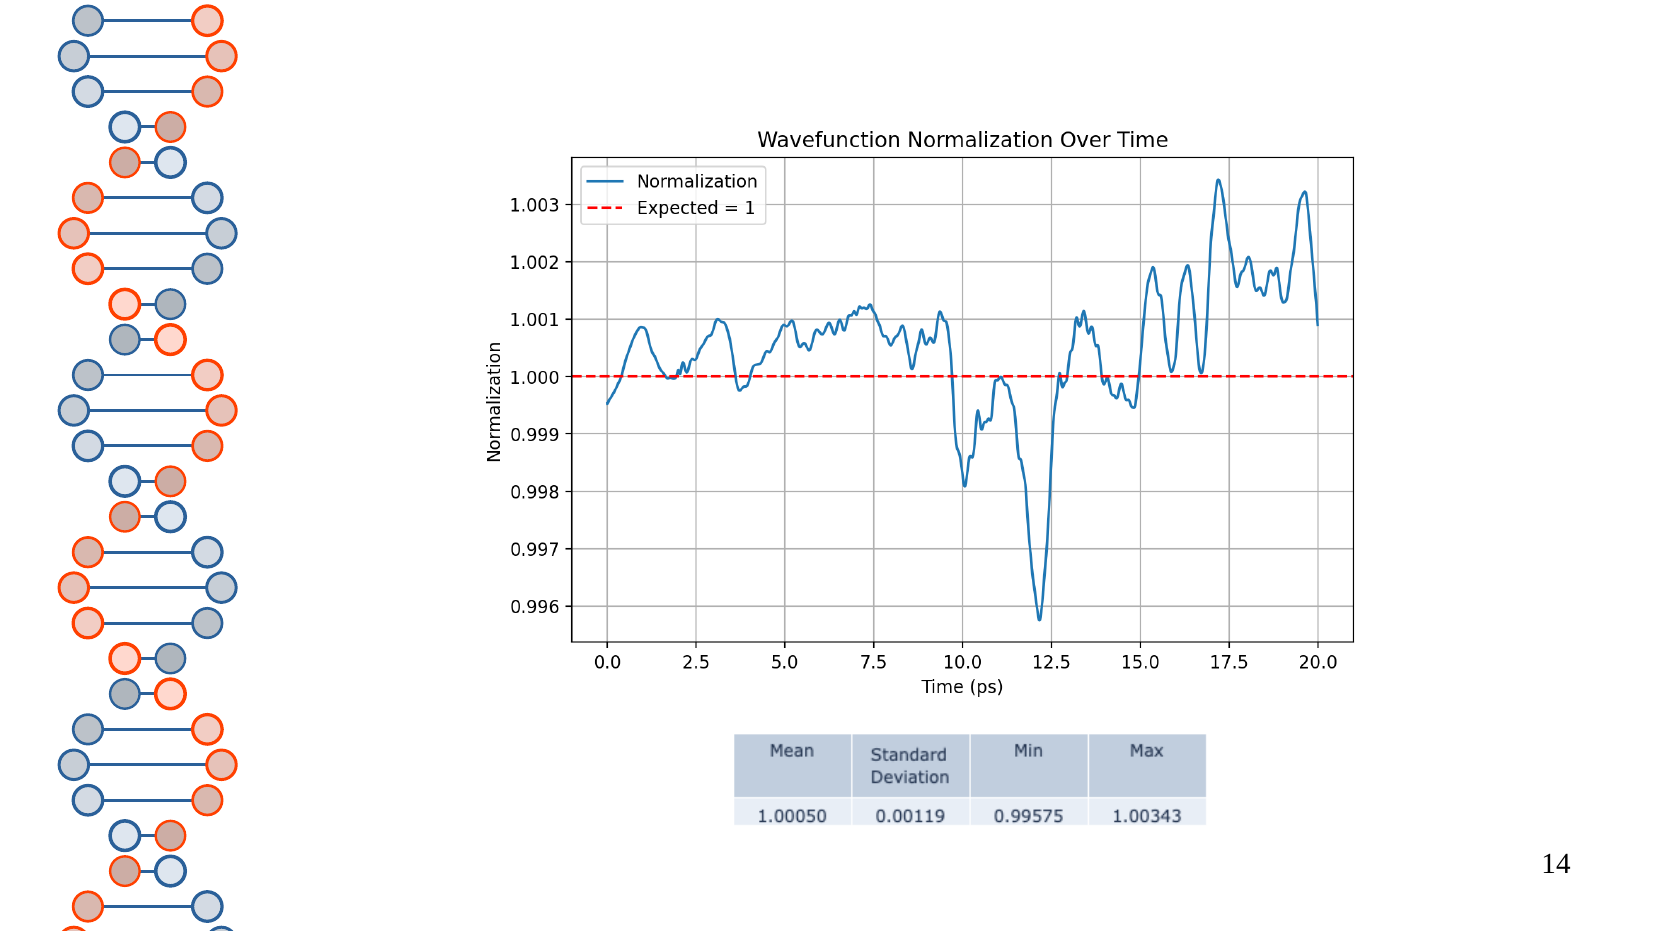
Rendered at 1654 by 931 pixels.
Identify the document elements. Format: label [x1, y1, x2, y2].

picture [472, 118, 1365, 861]
